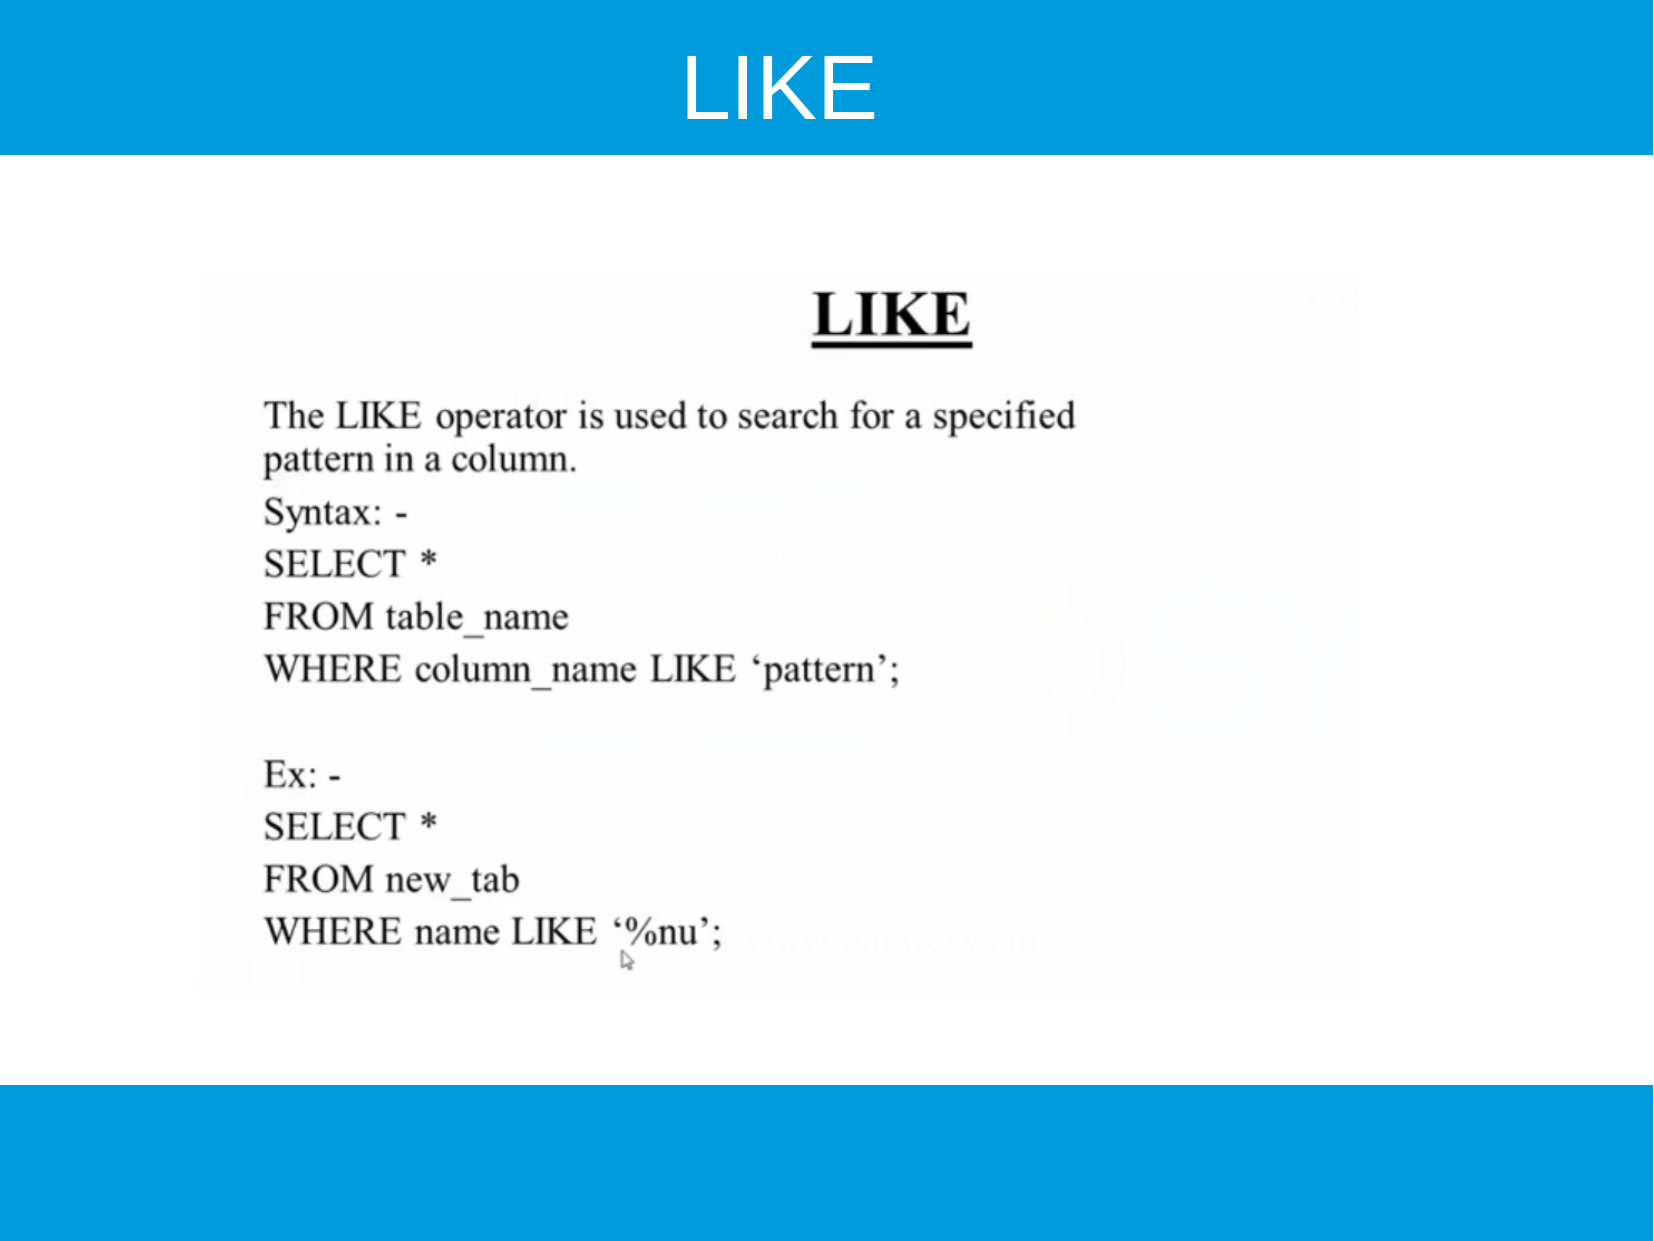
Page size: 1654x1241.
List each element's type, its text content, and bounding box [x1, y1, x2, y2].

picture [199, 275, 1359, 996]
title LIKE [35, 35, 1524, 141]
